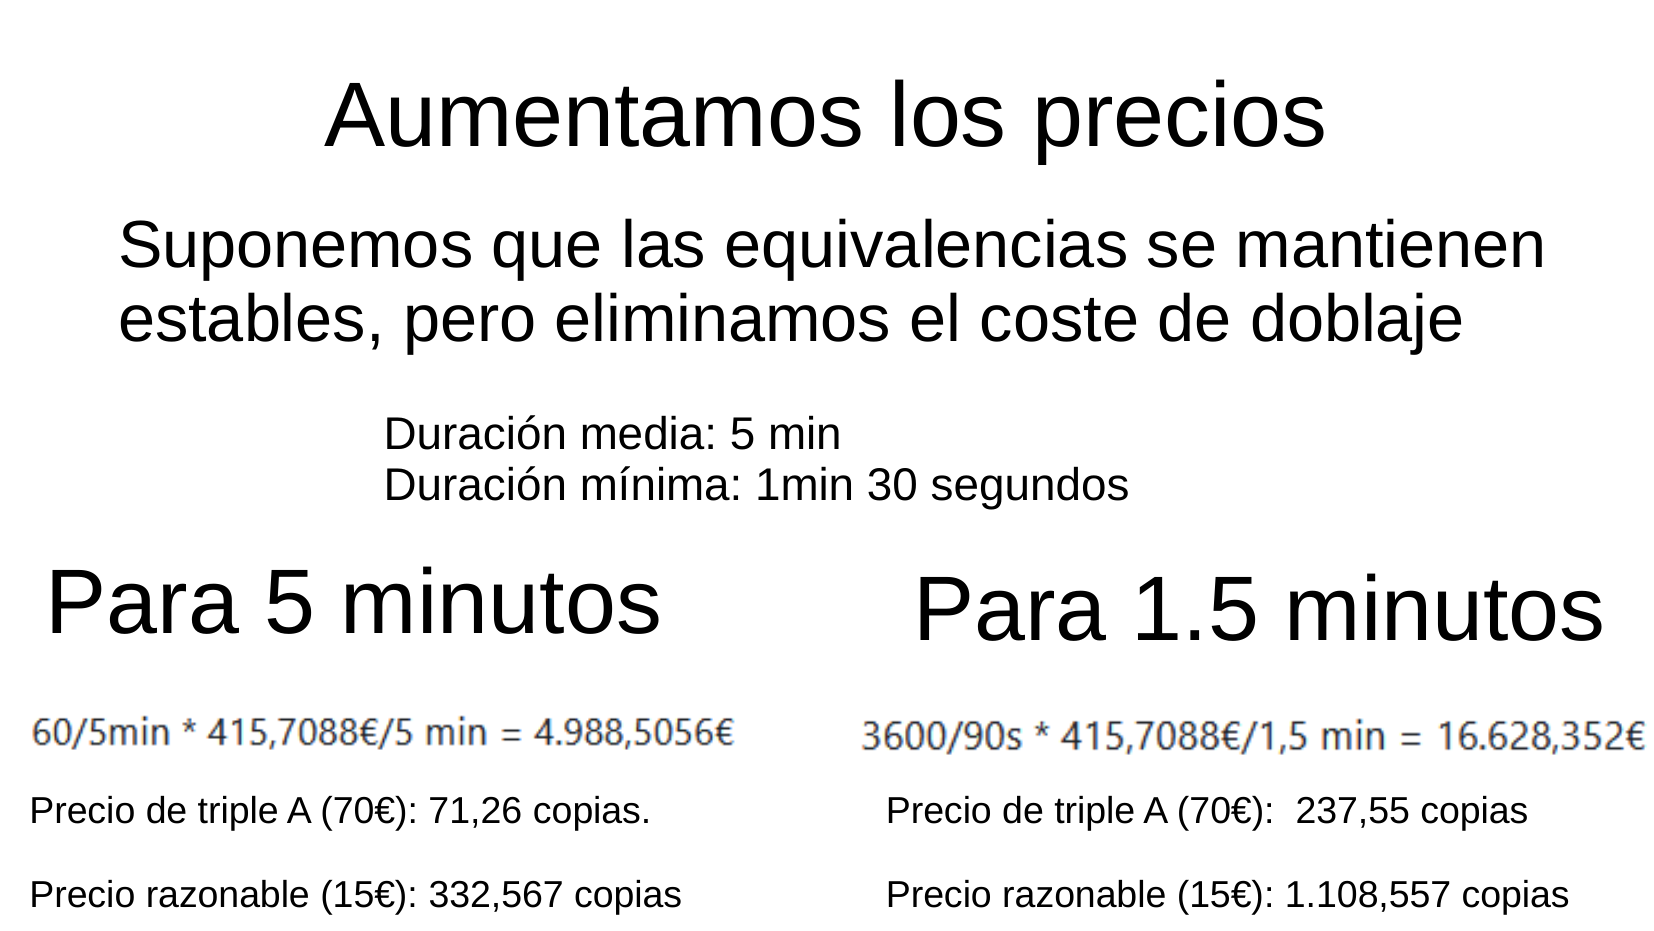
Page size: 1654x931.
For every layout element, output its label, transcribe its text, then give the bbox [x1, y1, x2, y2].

text_box Suponemos que las equivalencias se mantienen estables, pero eliminamos el coste de doblaje [118, 206, 1654, 357]
title Para 5 minutos [0, 461, 709, 742]
text_box Precio de triple A (70€): 237,55 copias Precio razonable (15€): 1.108,557 copias [885, 789, 1654, 916]
title Para 1.5 minutos [905, 469, 1615, 750]
text_box Precio de triple A (70€): 71,26 copias. Precio razonable (15€): 332,567 copias [29, 789, 798, 916]
picture [29, 708, 739, 761]
picture [856, 708, 1654, 762]
text_box Duración media: 5 min Duración mínima: 1min 30 segundos [383, 407, 1152, 524]
title Aumentamos los precios [82, 37, 1571, 193]
